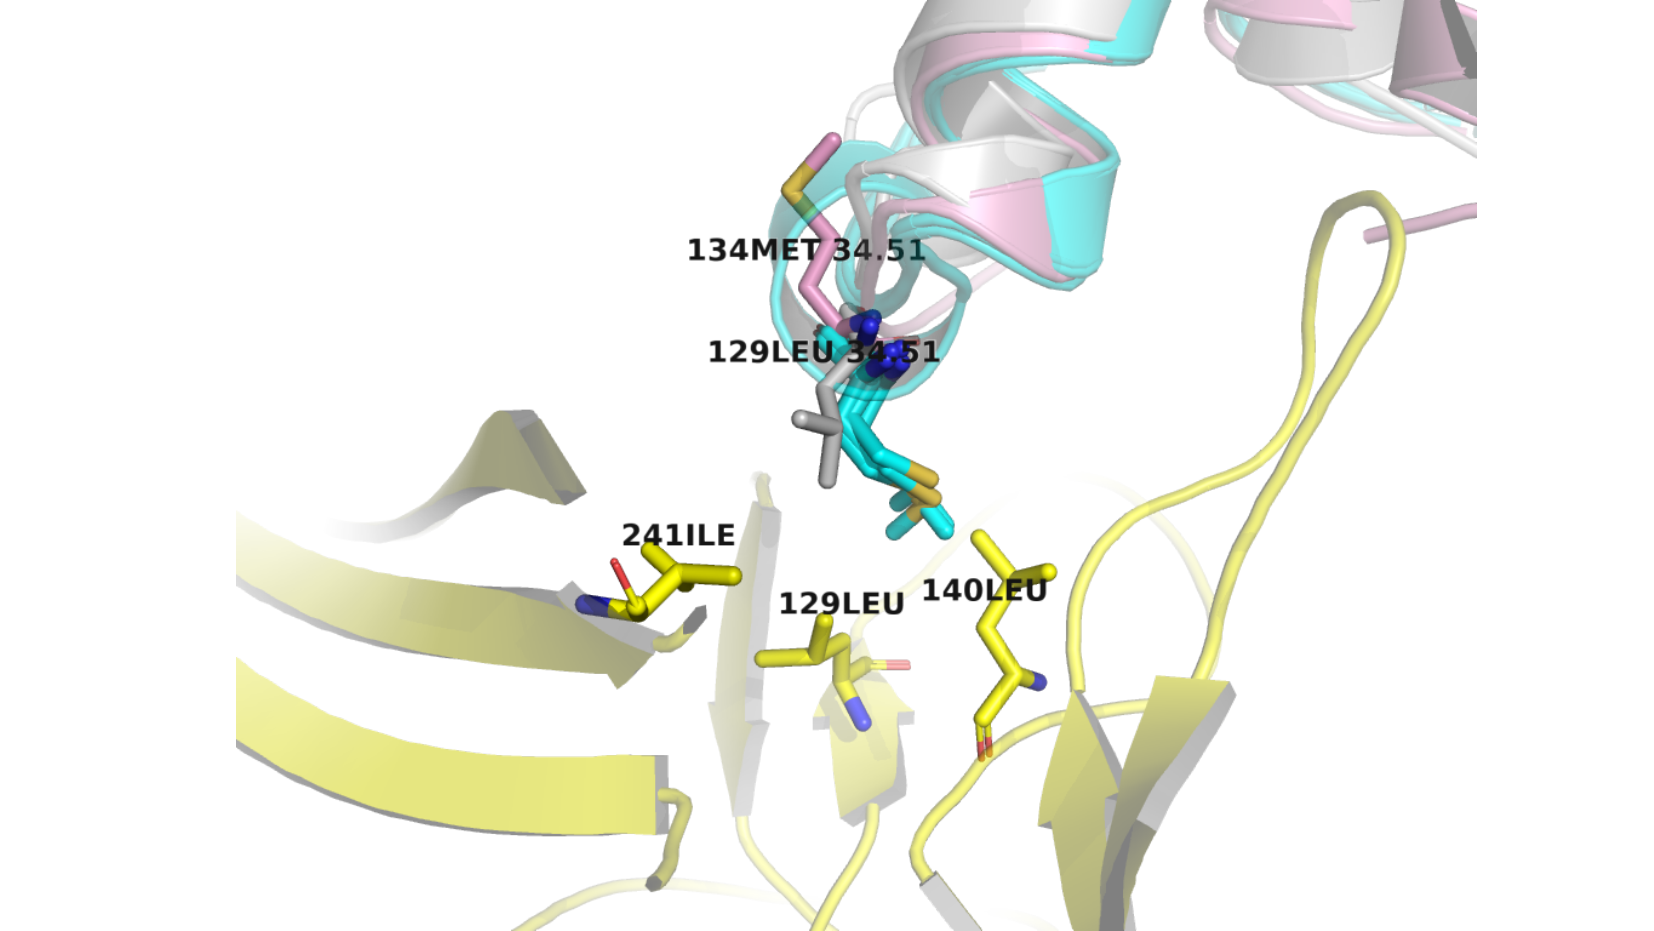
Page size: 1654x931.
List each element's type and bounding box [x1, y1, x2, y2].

picture [236, 0, 1477, 931]
